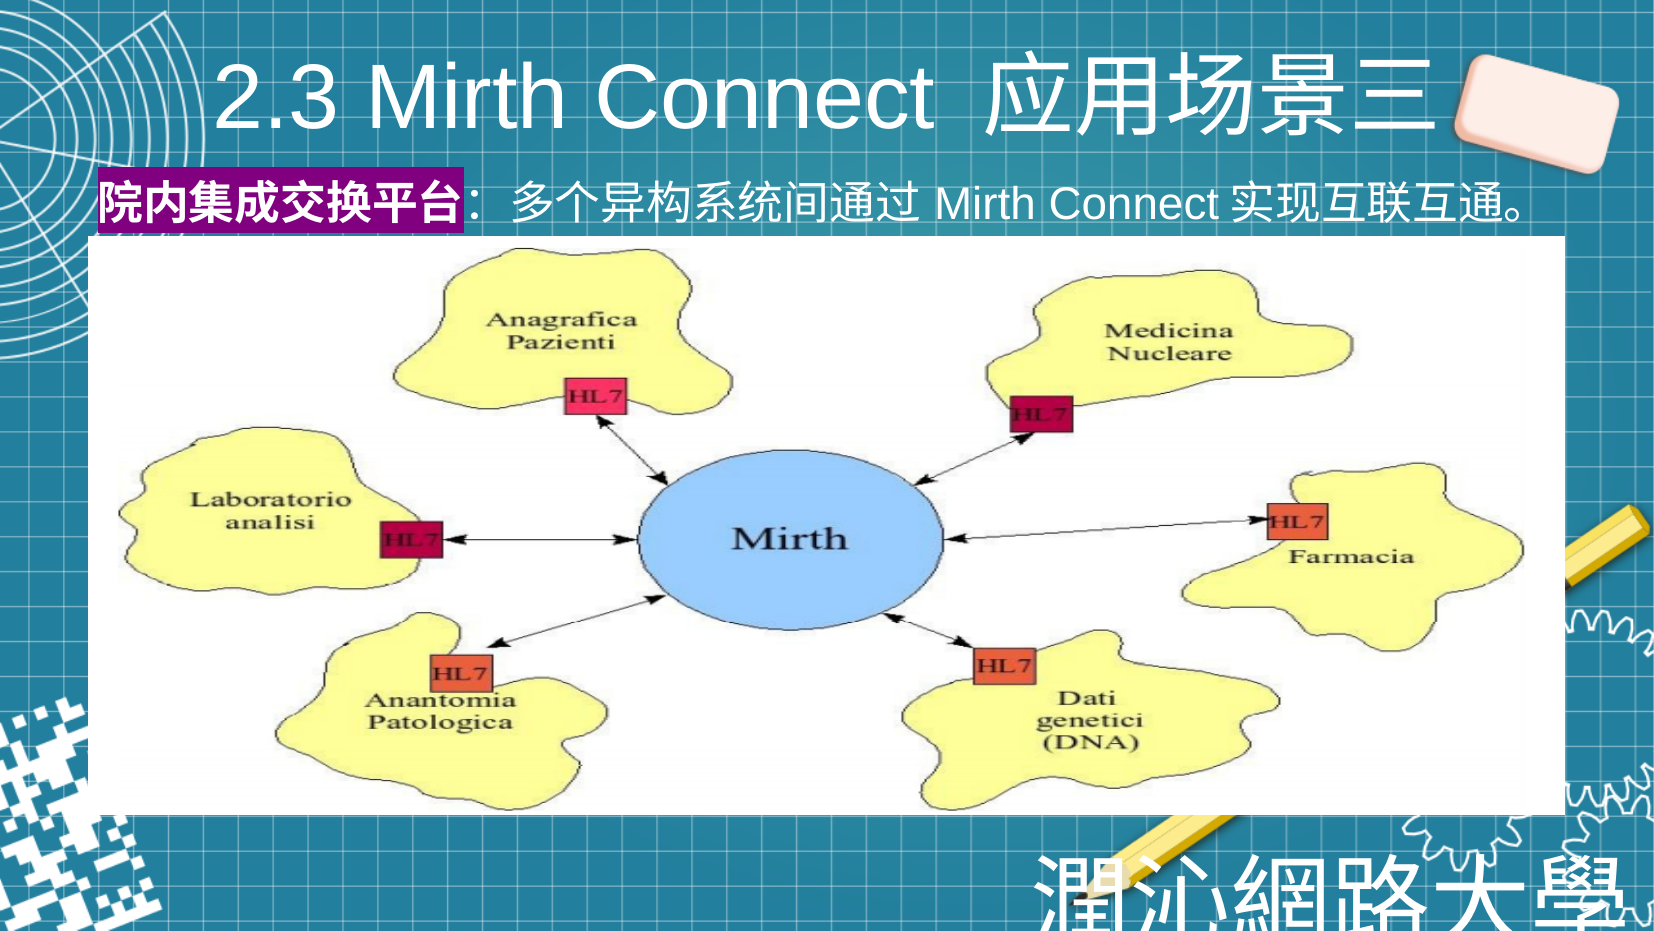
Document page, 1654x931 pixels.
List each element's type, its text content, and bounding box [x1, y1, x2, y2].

picture [0, 0, 1654, 931]
text_box 潤沁網路大學 [1015, 815, 1646, 931]
title 2.3 Mirth Connect 应用场景三 [82, 29, 1571, 148]
text_box 院内集成交换平台：多个异构系统间通过Mirth Connect实现互联互通。 [82, 159, 1595, 231]
